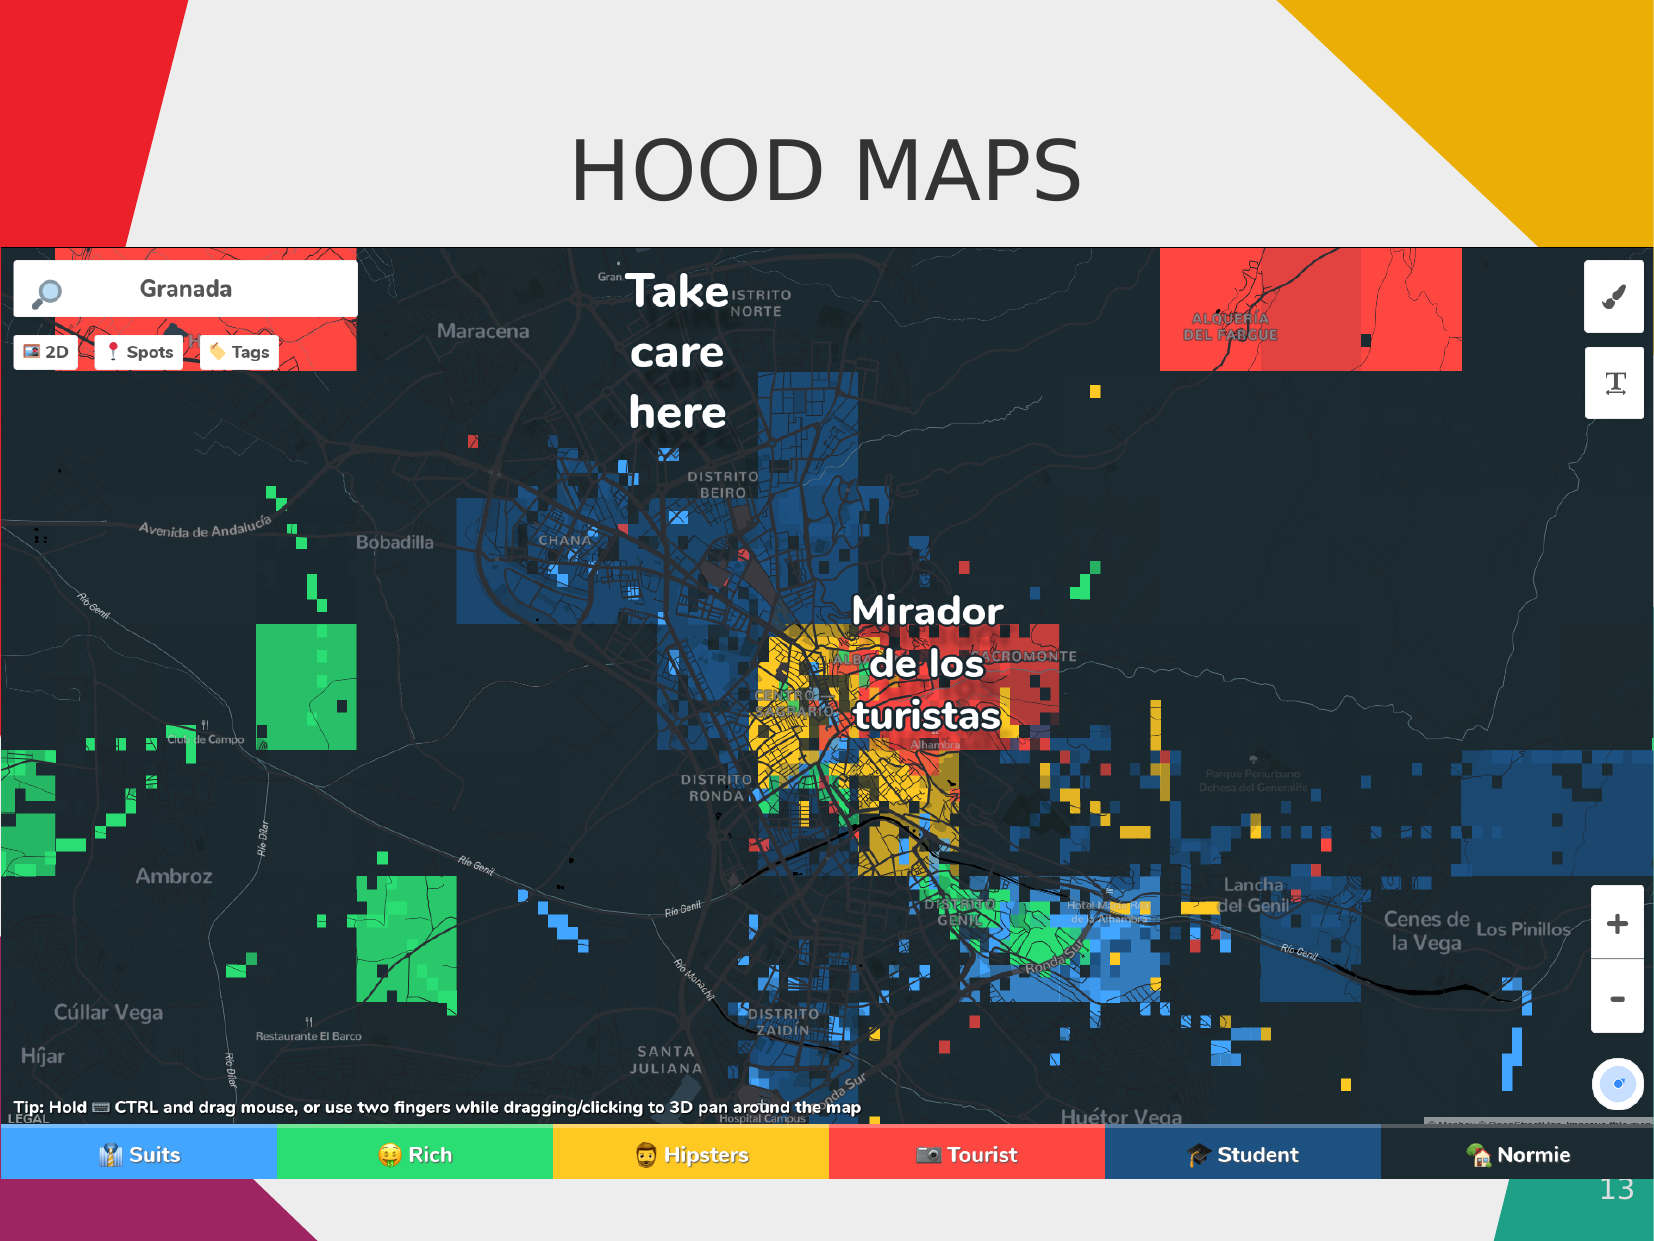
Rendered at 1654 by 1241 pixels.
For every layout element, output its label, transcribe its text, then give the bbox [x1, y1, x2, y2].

picture [1, 247, 1654, 1179]
title HOOD MAPS [114, 73, 1539, 247]
